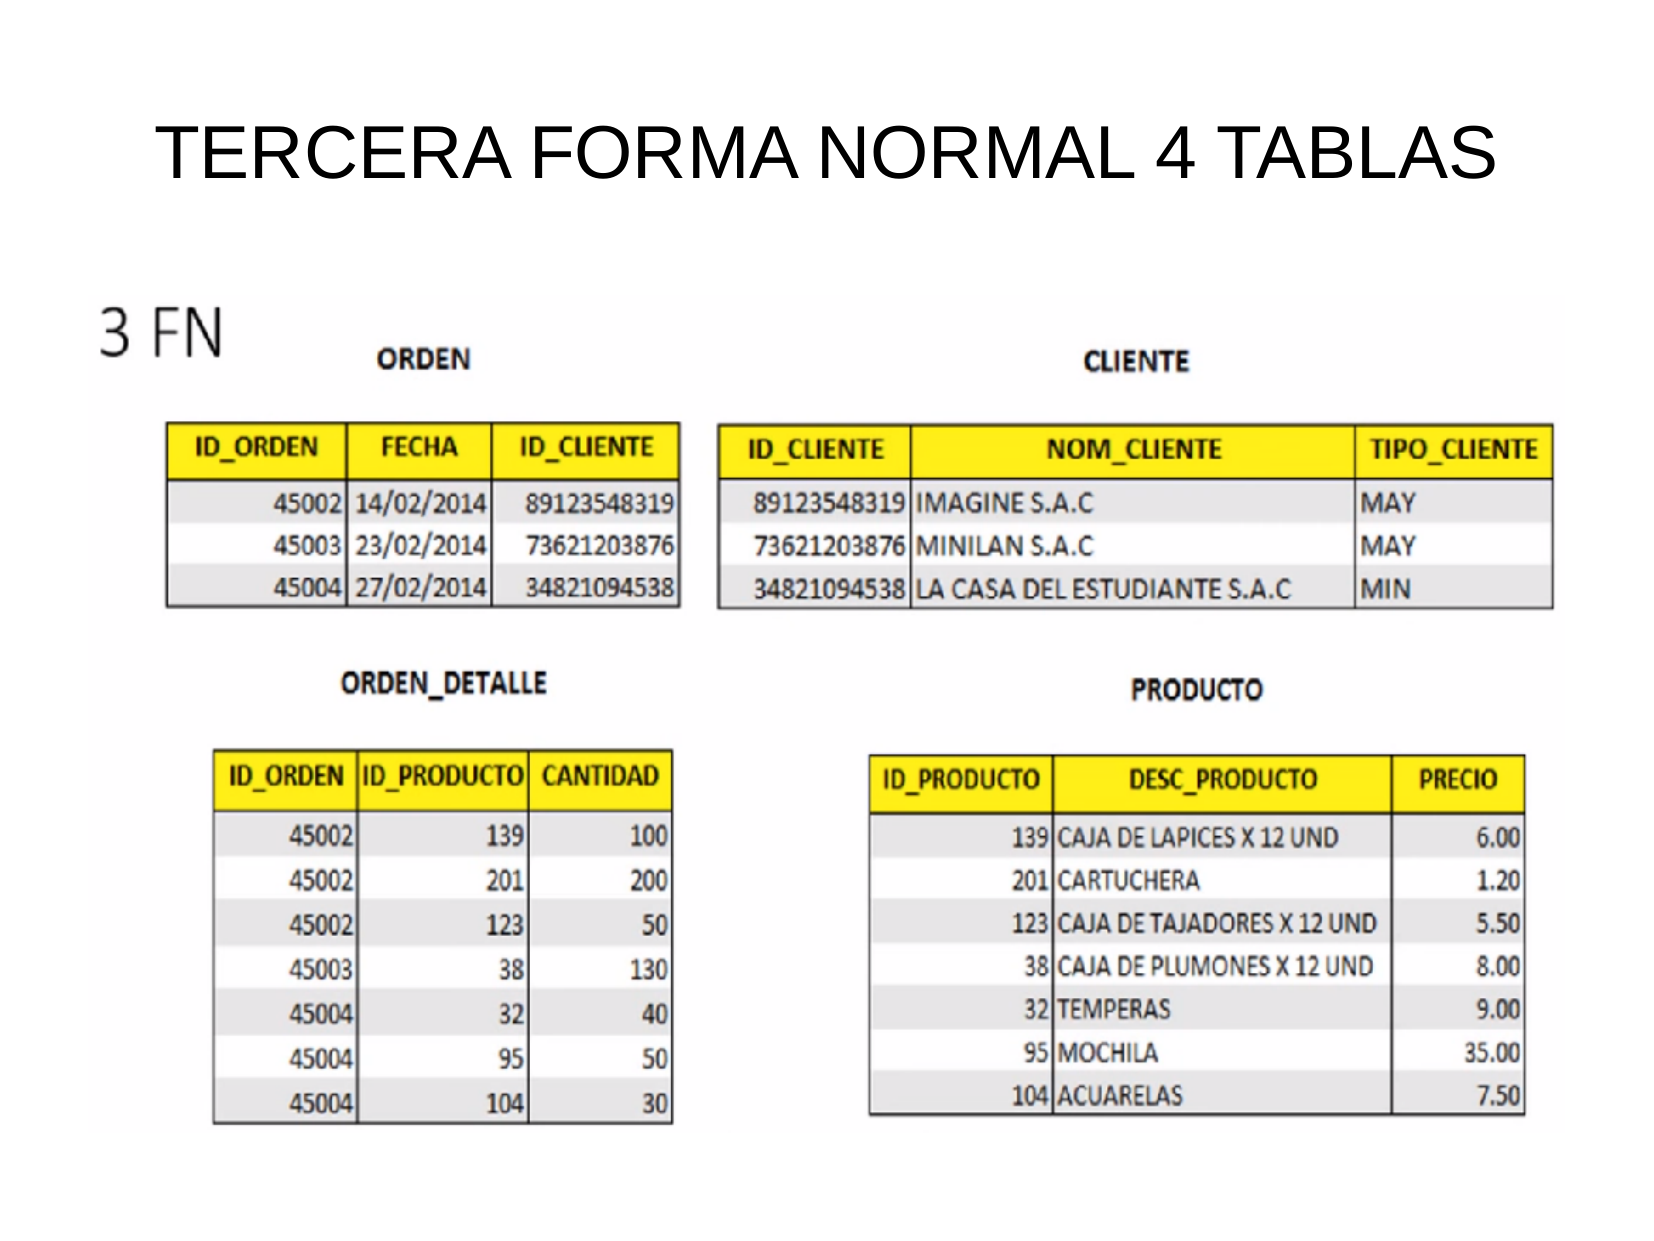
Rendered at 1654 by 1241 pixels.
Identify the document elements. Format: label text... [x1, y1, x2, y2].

title TERCERA FORMA NORMAL 4 TABLAS [82, 49, 1571, 257]
picture [88, 295, 1565, 1133]
